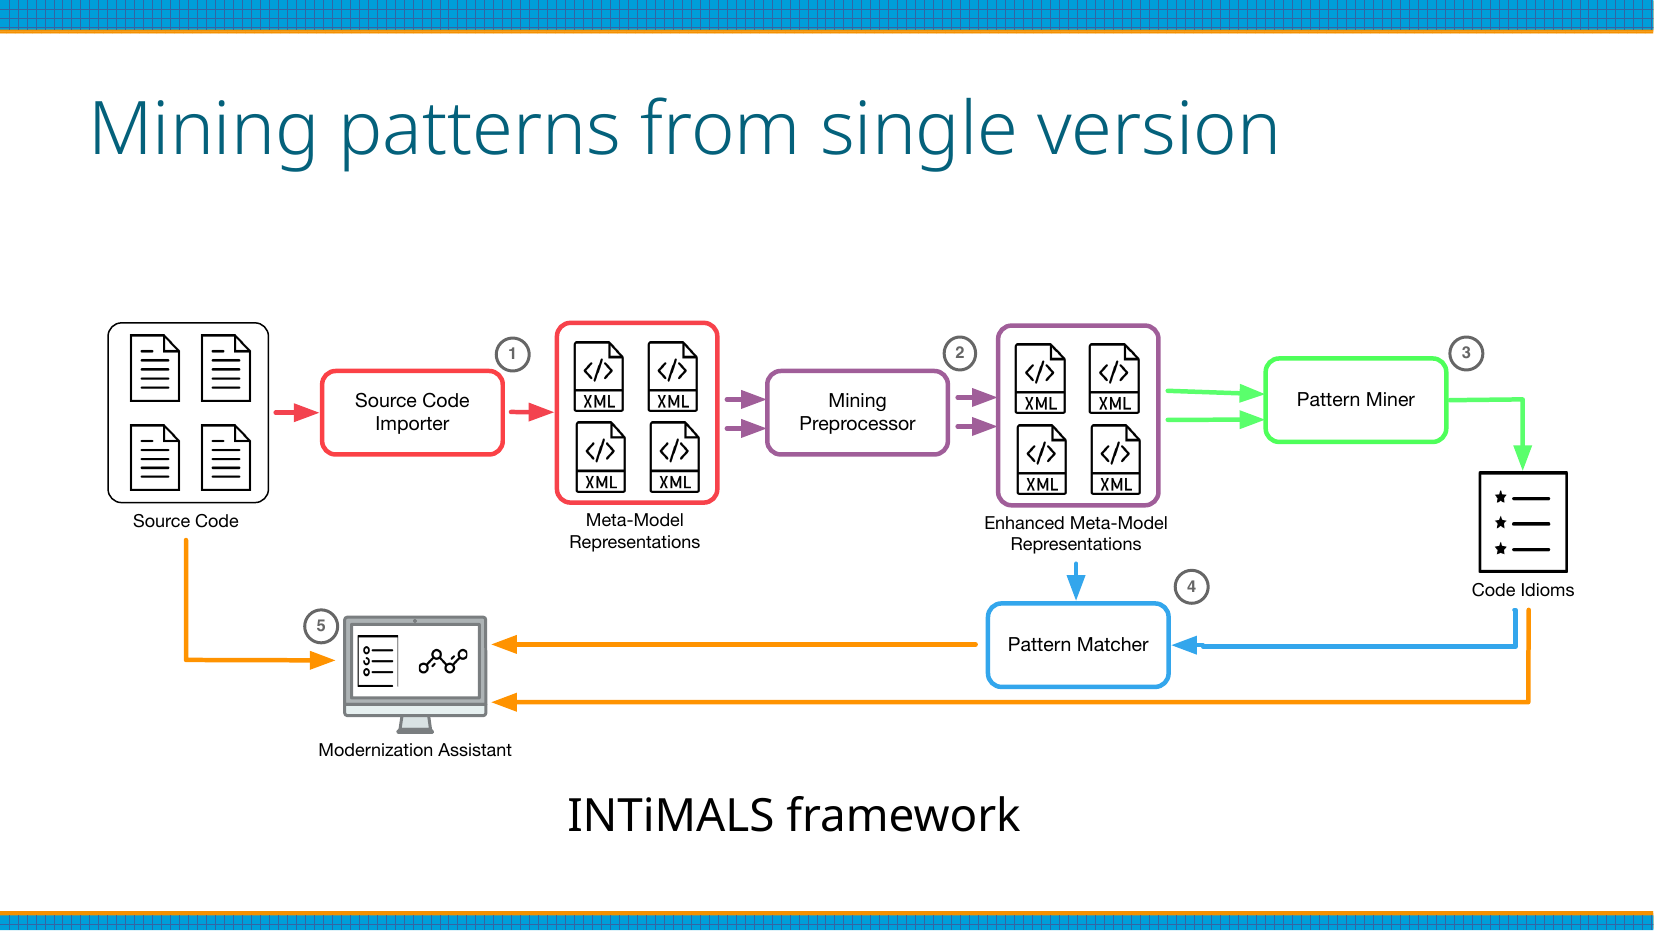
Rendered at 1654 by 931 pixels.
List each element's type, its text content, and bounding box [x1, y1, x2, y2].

text_box INTiMALS framework [512, 779, 1076, 849]
title Mining patterns from single version [88, 44, 1565, 207]
picture [106, 319, 1583, 771]
